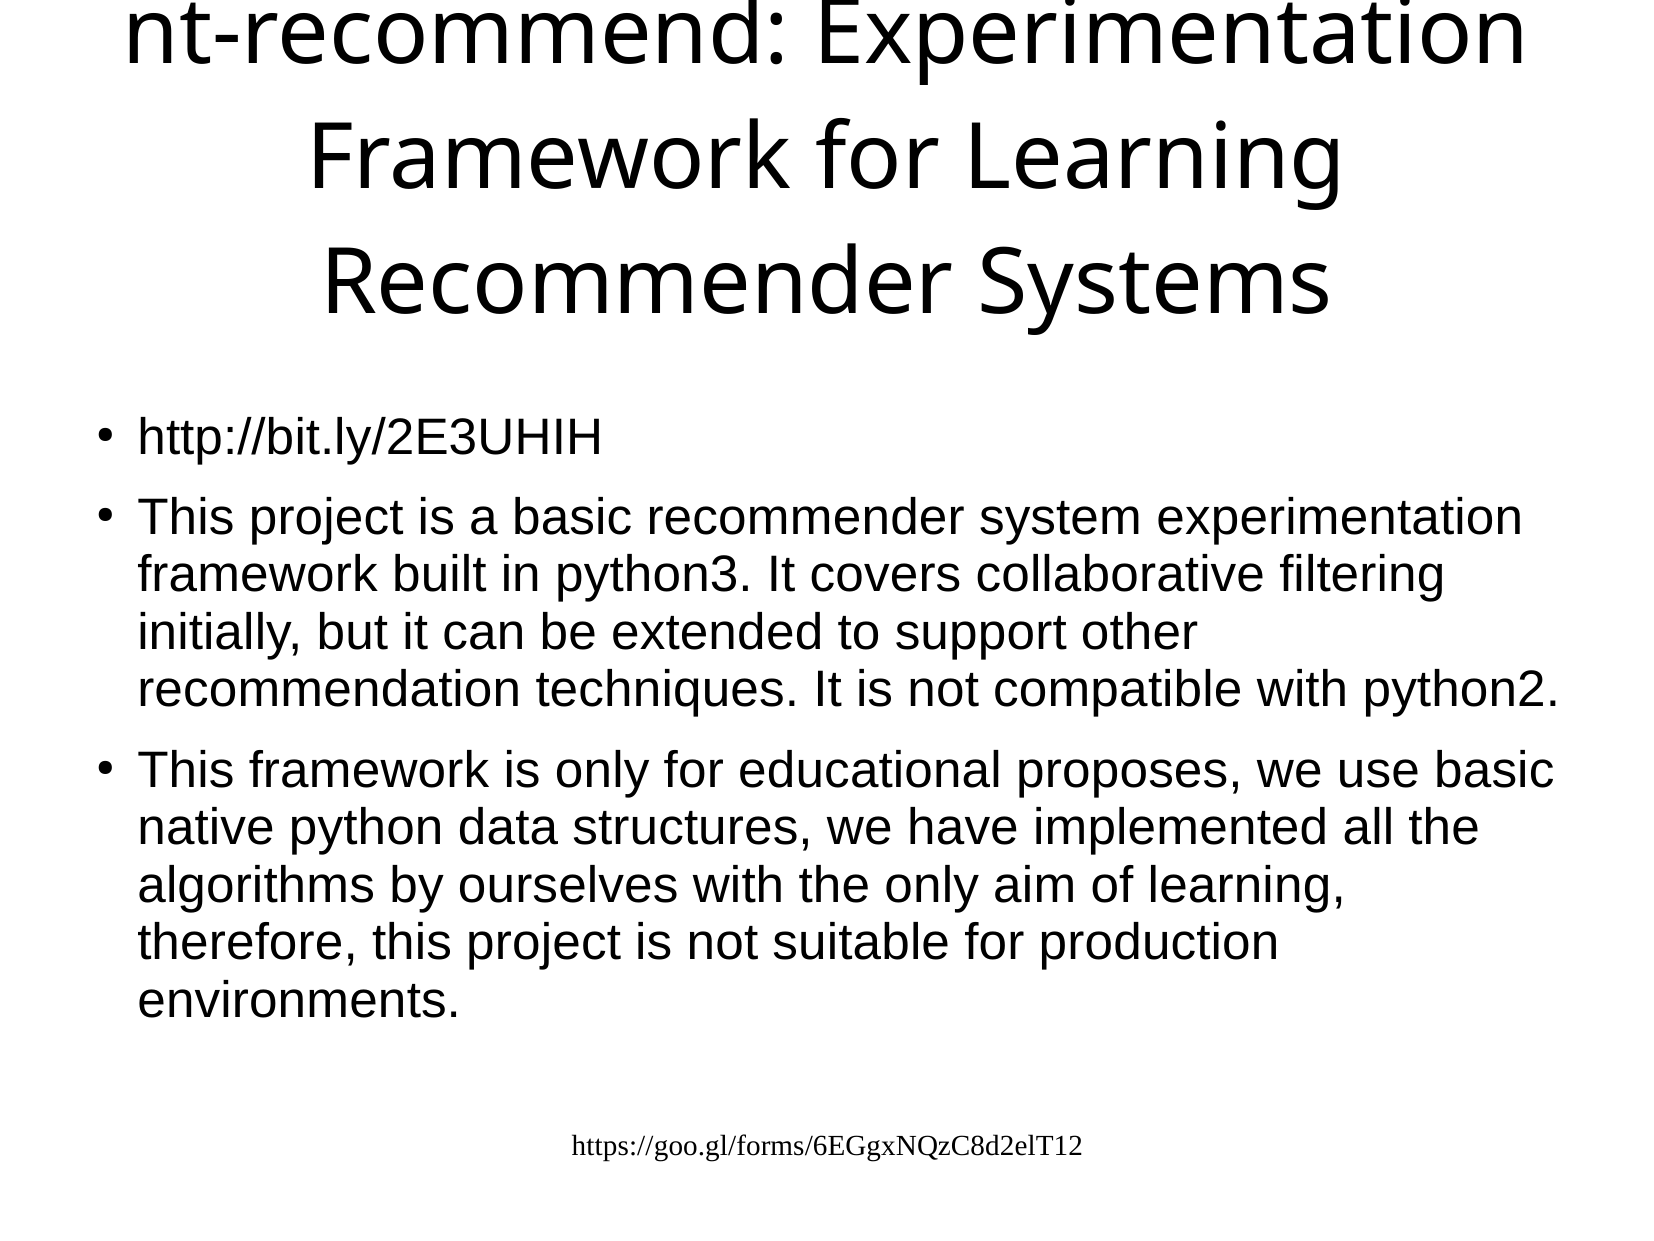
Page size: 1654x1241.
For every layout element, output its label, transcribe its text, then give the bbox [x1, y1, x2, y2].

title nt-recommend: Experimentation Framework for Learning Recommender Systems [82, 0, 1571, 308]
list http://bit.ly/2E3UHIH This project is a basic recommender system experimentation framework built in python3. It covers collaborative filtering initially, but it can be extended to support other recommendation techniques. It is not compatible with python2. This framework is only for educational proposes, we use basic native python data structures, we have implemented all the algorithms by ourselves with the only aim of learning, therefore, this project is not suitable for production environments. [82, 407, 1571, 1082]
